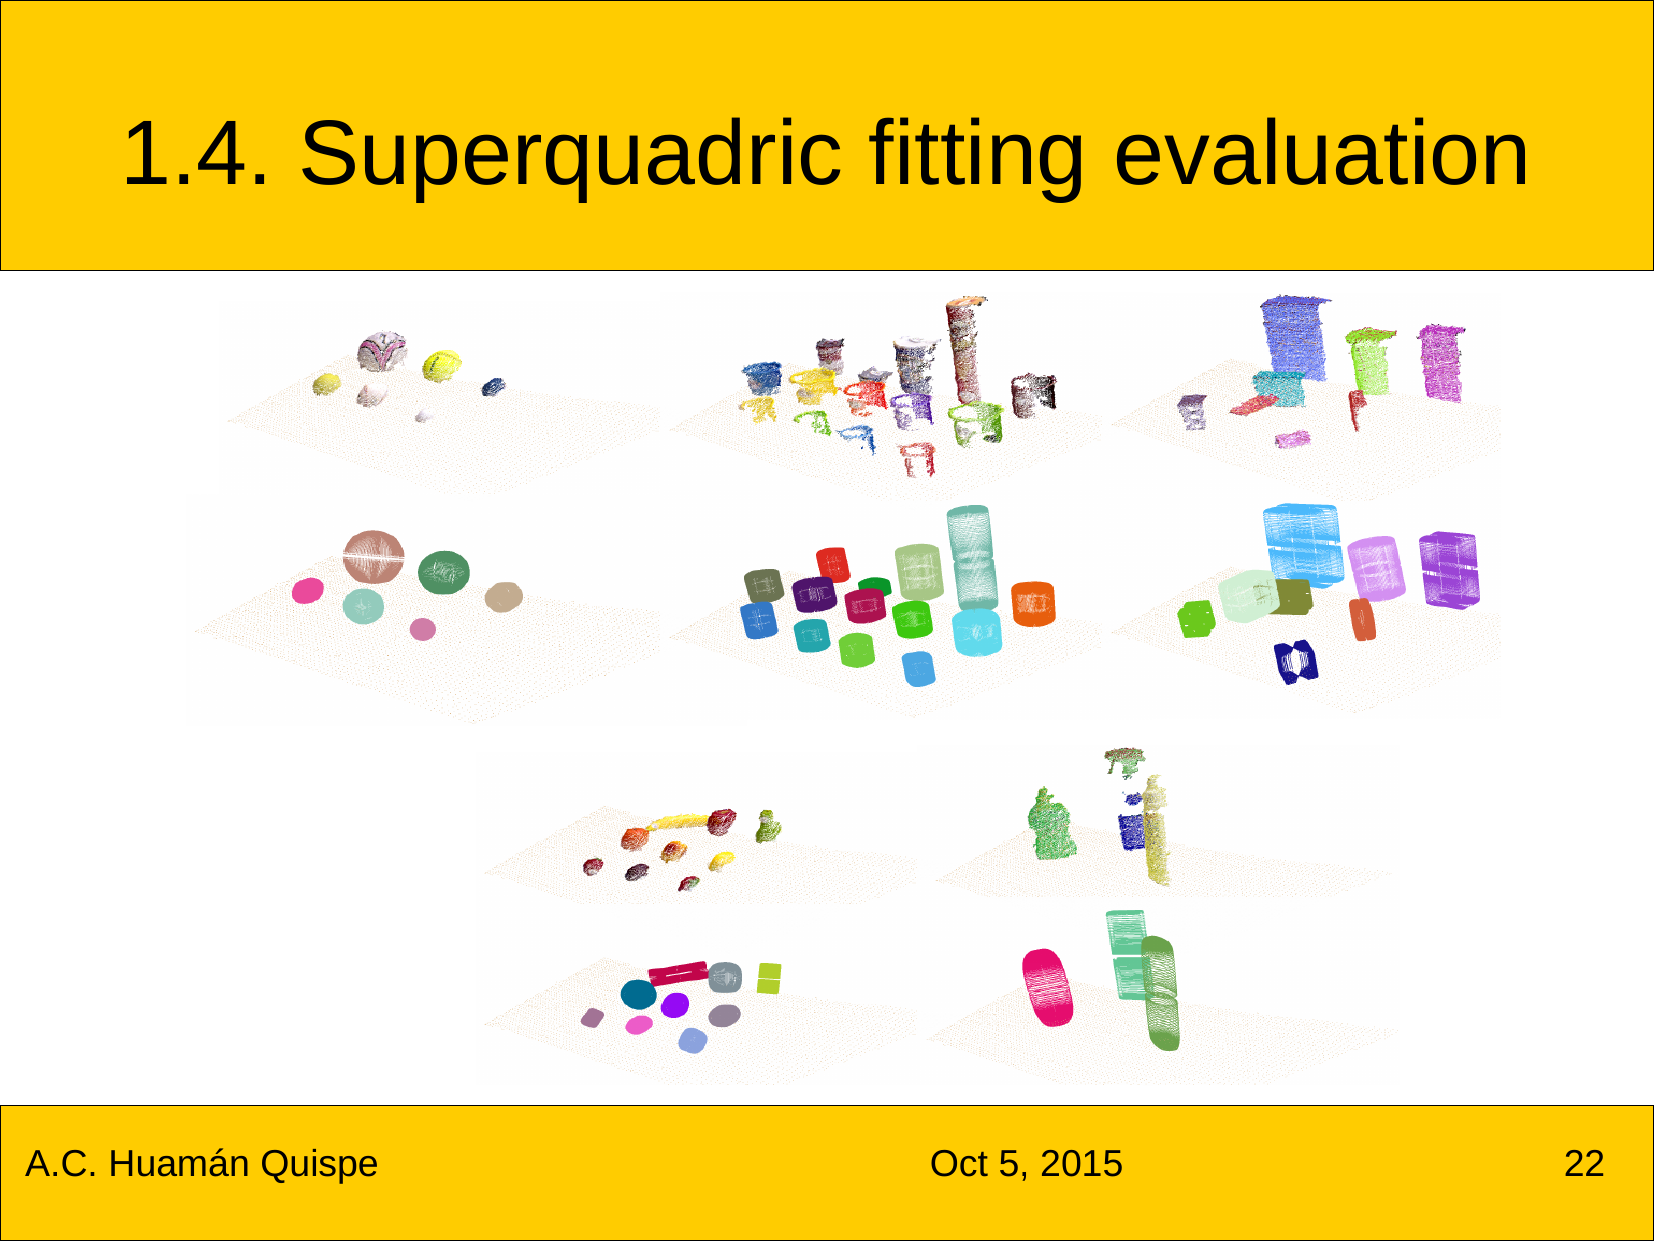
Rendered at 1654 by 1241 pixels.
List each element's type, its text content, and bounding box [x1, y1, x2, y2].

picture [186, 290, 1501, 1086]
title 1.4. Superquadric fitting evaluation [82, 49, 1571, 257]
